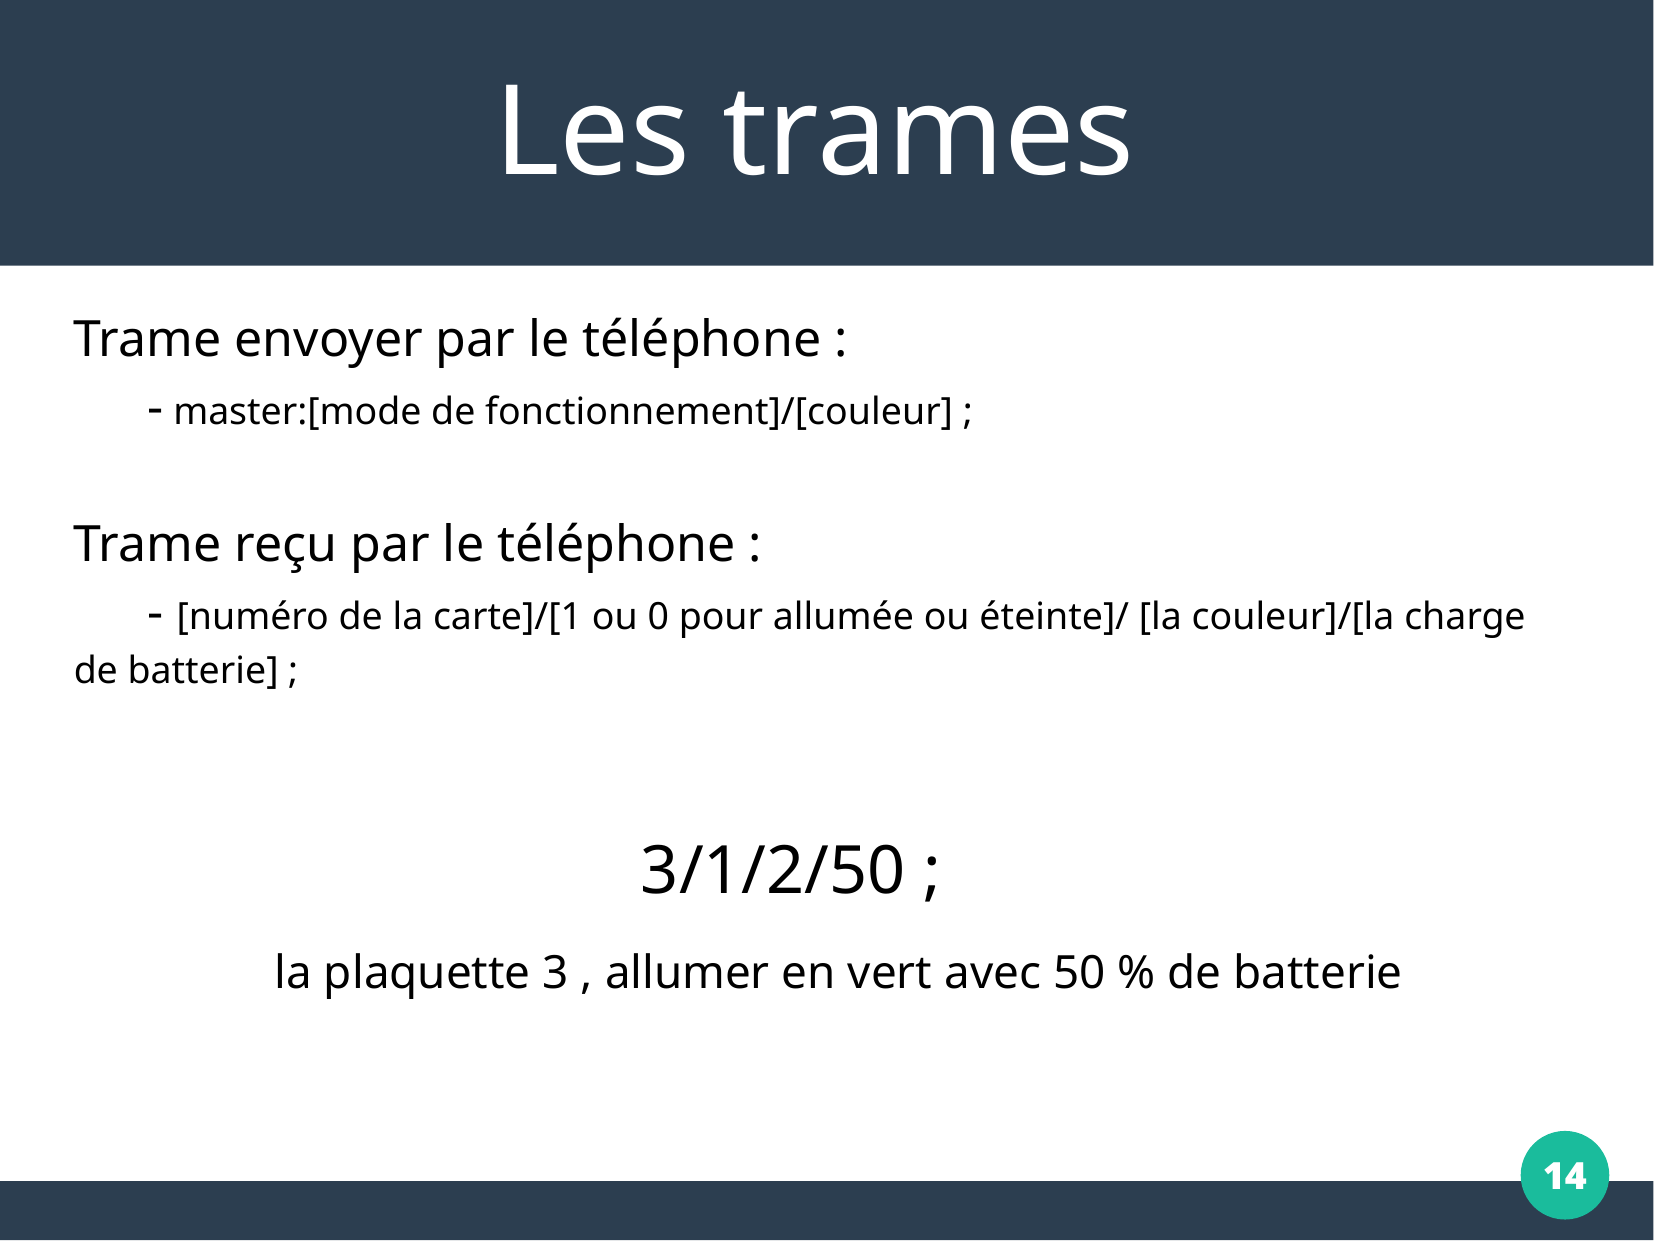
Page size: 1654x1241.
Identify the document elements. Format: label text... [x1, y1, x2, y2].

text_box Trame envoyer par le téléphone : - master:[mode de fonctionnement]/[couleur] ; Trame reçu par le téléphone : - [numéro de la carte]/[1 ou 0 pour allumée ou éteinte]/ [la couleur]/[la charge de batterie] ; [59, 295, 1583, 779]
text_box Les trames [23, 40, 1607, 213]
text_box la plaquette 3 , allumer en vert avec 50 % de batterie [259, 931, 1477, 1004]
text_box 3/1/2/50 ; [625, 814, 1170, 914]
